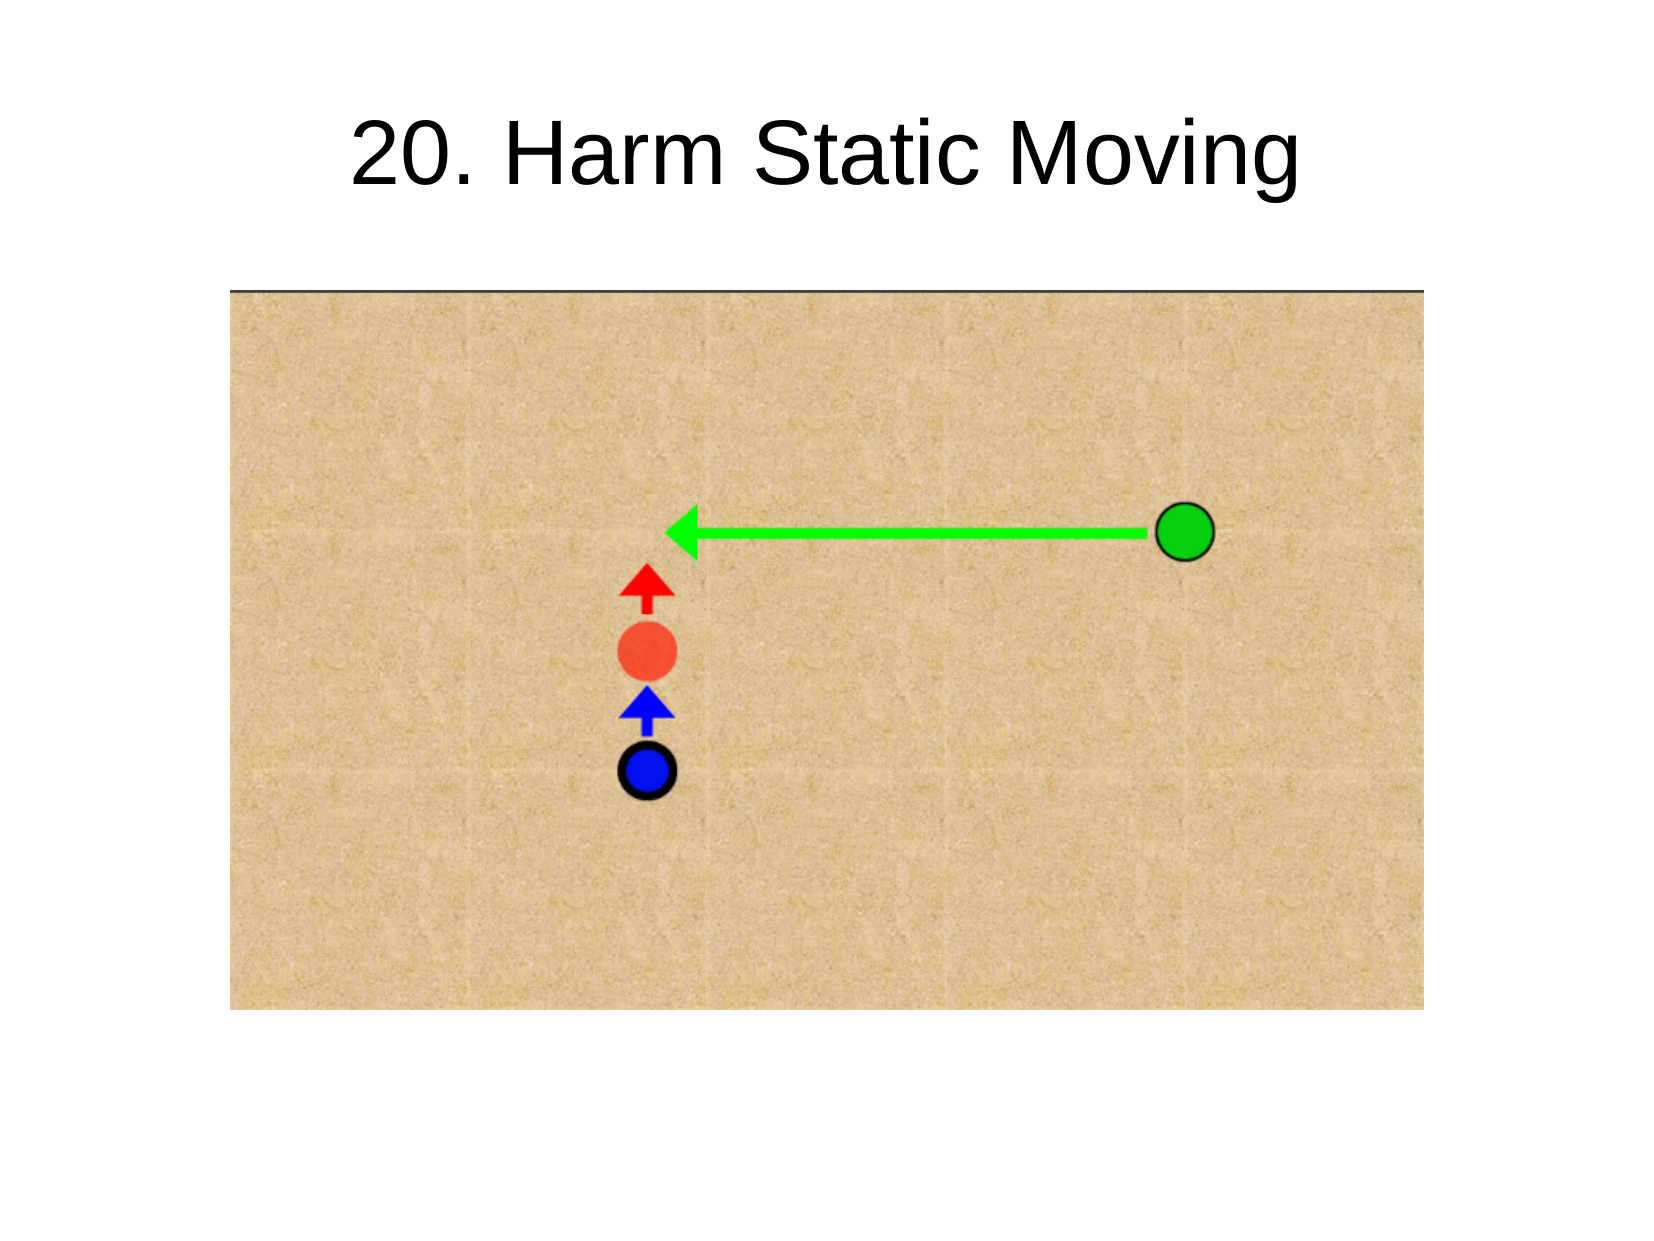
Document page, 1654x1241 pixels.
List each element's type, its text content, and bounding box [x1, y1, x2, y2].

picture [230, 290, 1424, 1010]
title 20. Harm Static Moving [82, 49, 1571, 257]
